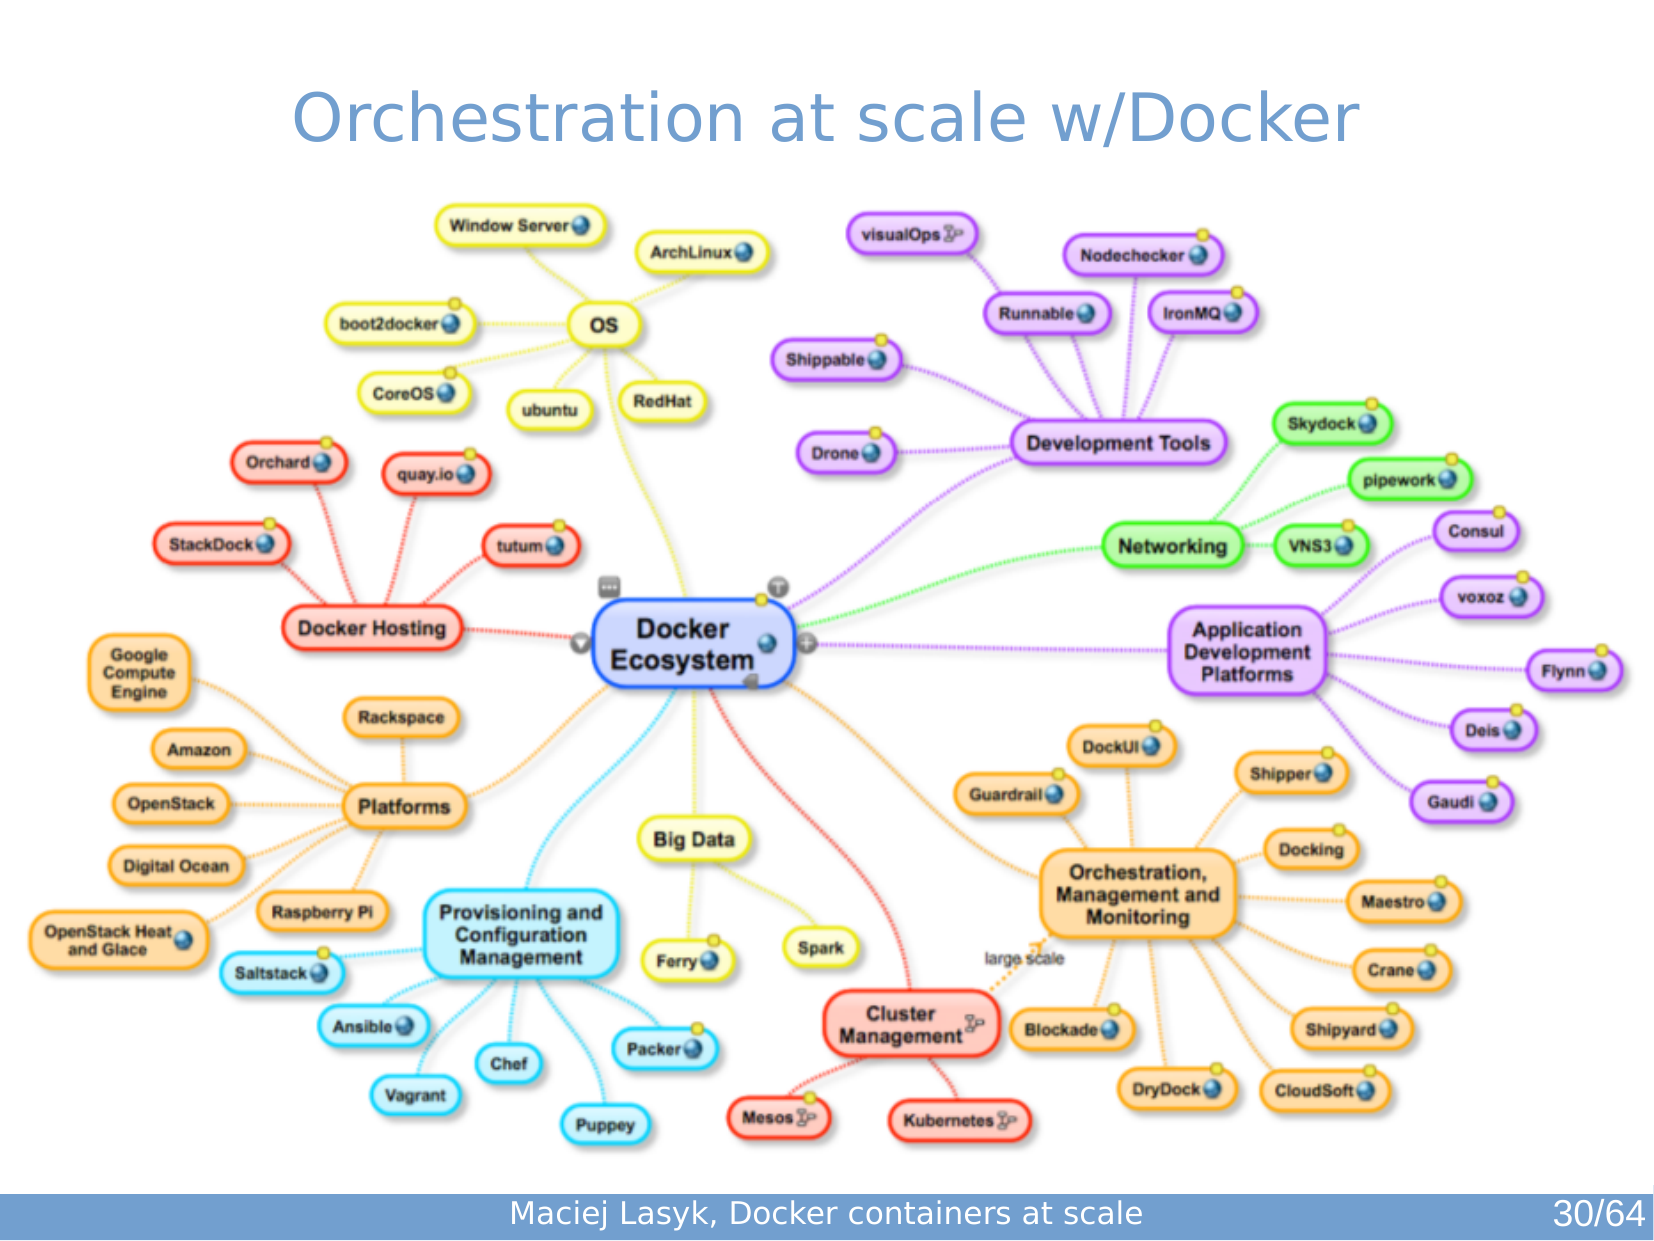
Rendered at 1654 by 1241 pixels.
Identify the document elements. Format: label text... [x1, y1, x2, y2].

text_box Maciej Lasyk, Docker containers at scale [494, 1194, 1160, 1240]
text_box 30/64 [1527, 1194, 1654, 1241]
picture [0, 168, 1654, 1194]
text_box Orchestration at scale w/Docker [277, 72, 1377, 166]
text_box [0, 1194, 1527, 1241]
